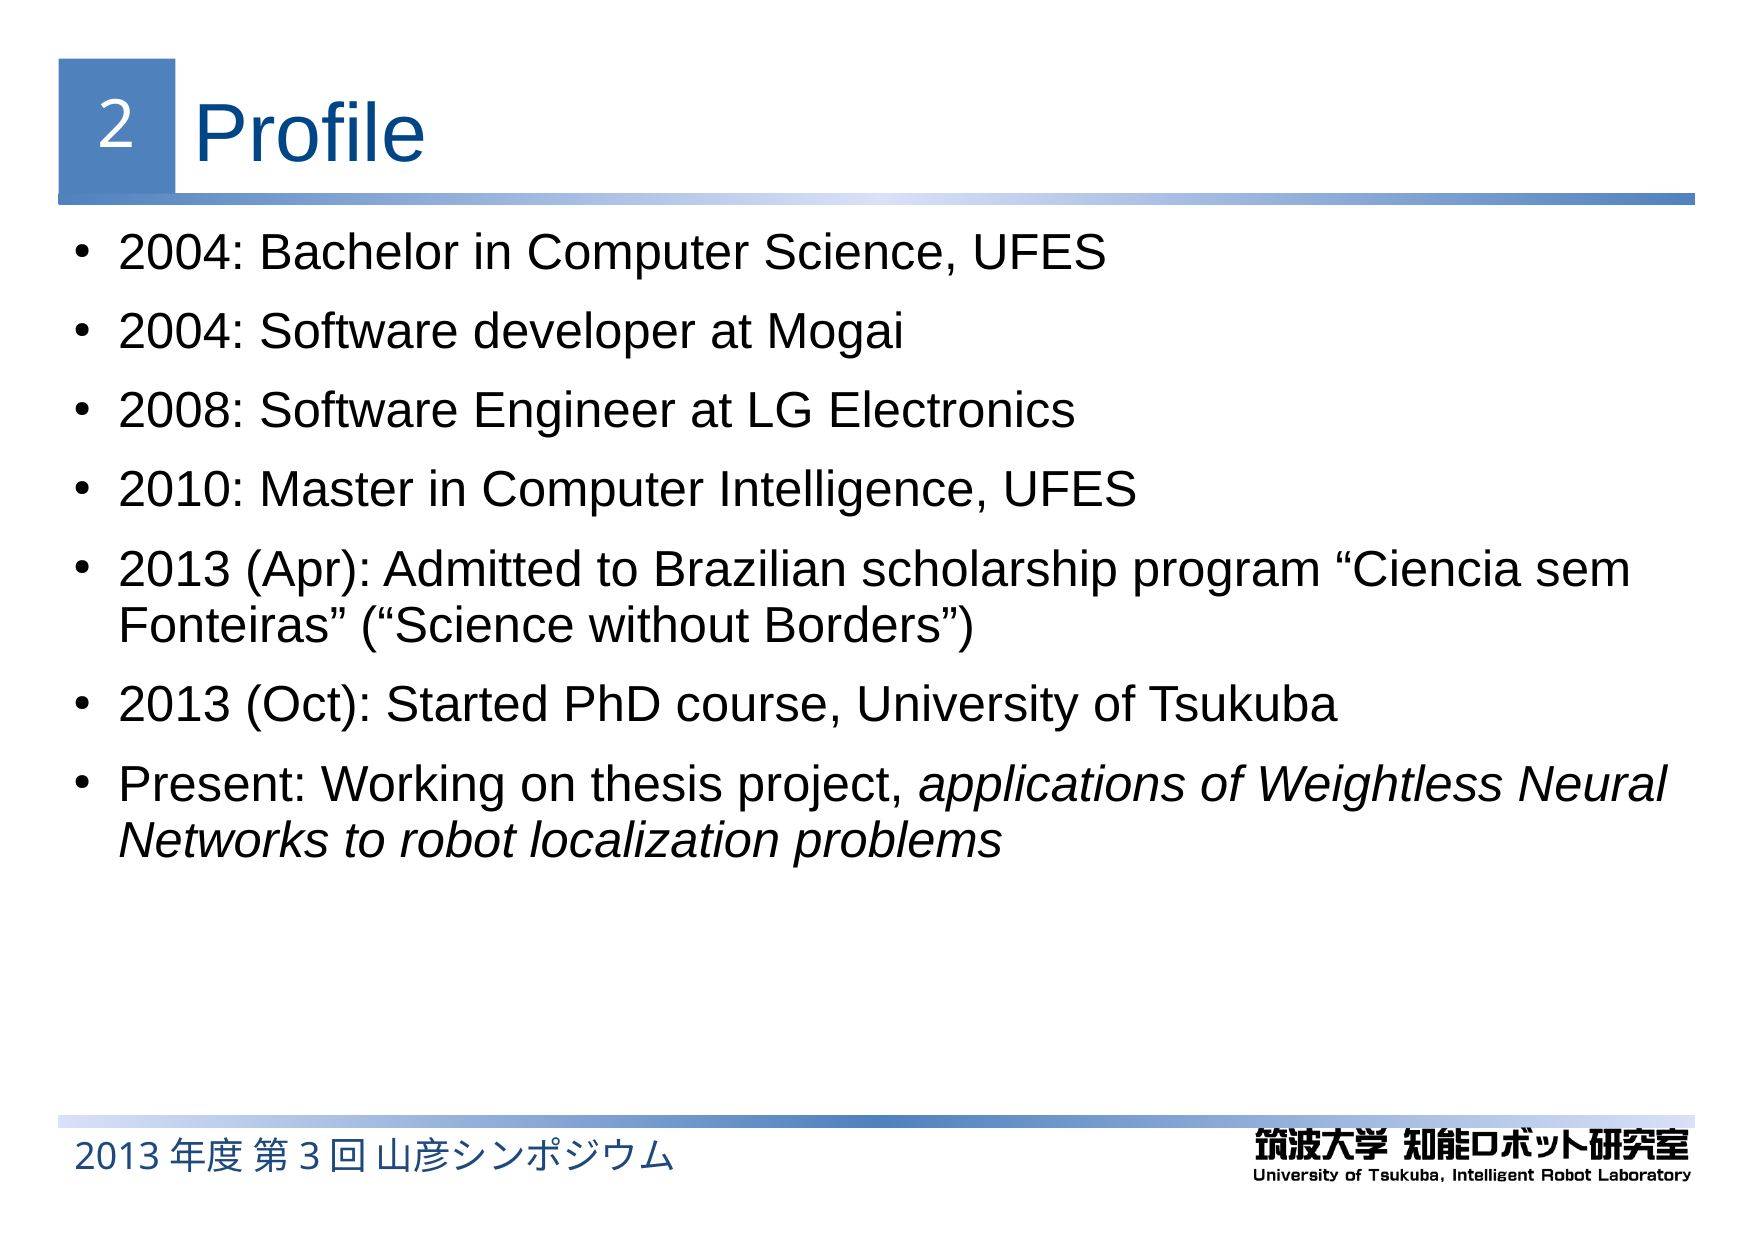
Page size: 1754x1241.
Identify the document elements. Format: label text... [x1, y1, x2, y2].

title Profile [193, 61, 1651, 205]
picture [1252, 1127, 1691, 1182]
list 2004: Bachelor in Computer Science, UFES 2004: Software developer at Mogai 2008: Software Engineer at LG Electronics 2010: Master in Computer Intelligence, UFES 2013 (Apr): Admitted to Brazilian scholarship program “Ciencia sem Fonteiras” (“Science without Borders”) 2013 (Oct): Started PhD course, University of Tsukuba Present: Working on thesis project, applications of Weightless Neural Networks to robot localization problems [58, 223, 1696, 876]
